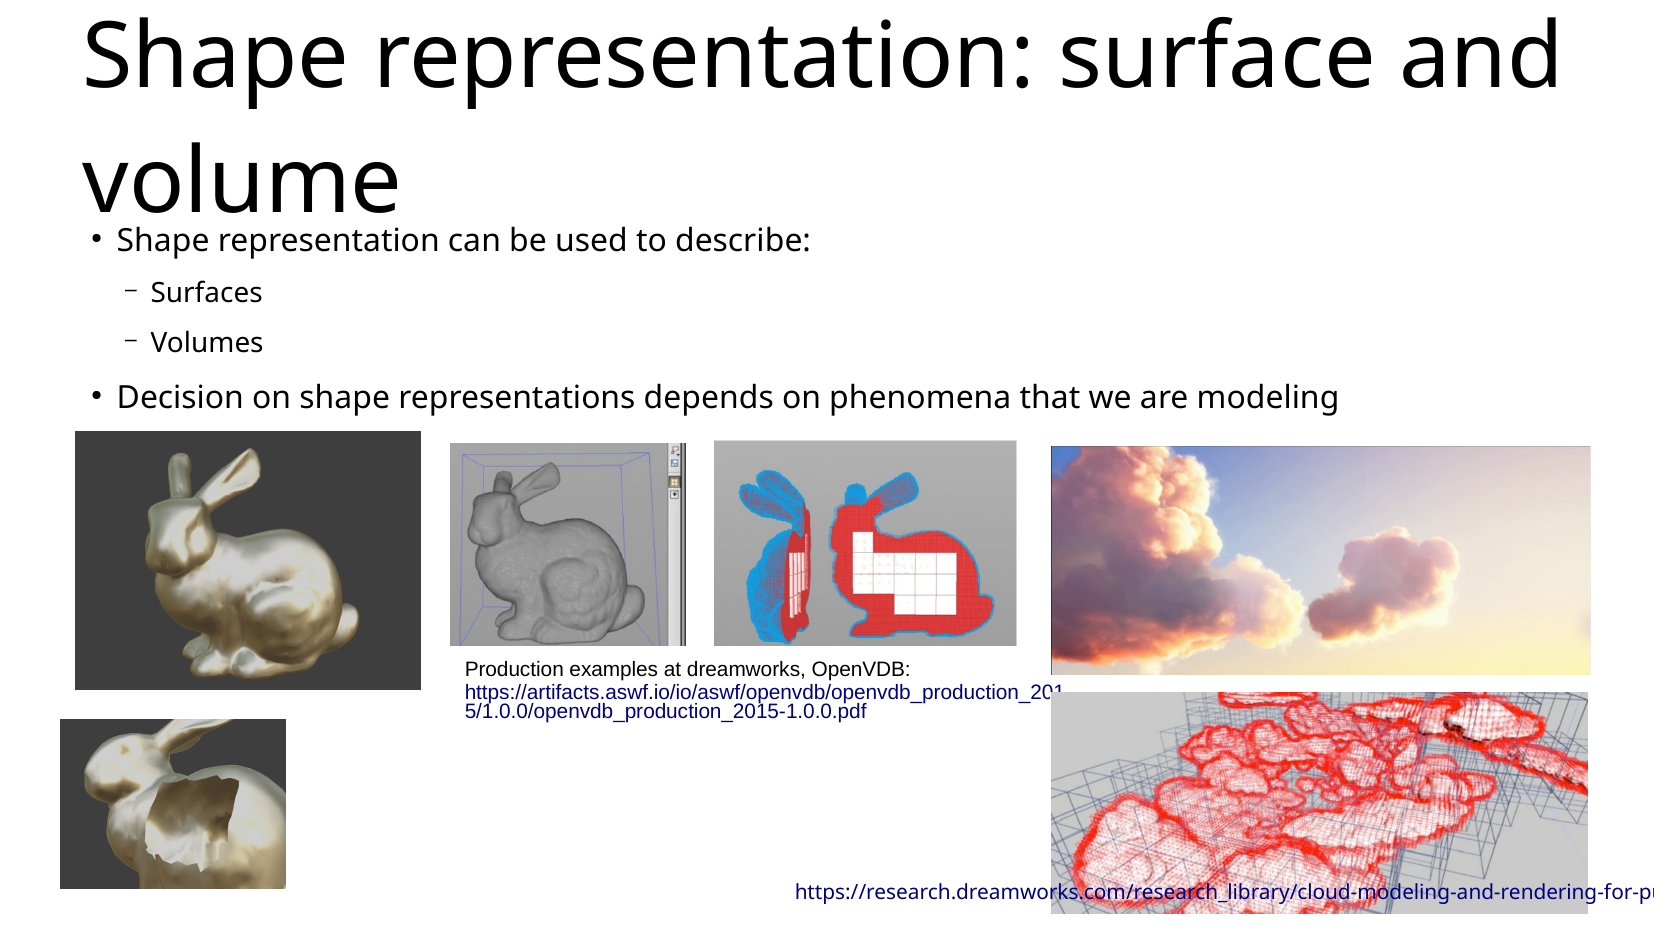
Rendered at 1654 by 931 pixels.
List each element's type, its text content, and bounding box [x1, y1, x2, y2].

picture [1050, 445, 1591, 676]
picture [445, 437, 1021, 646]
picture [1050, 692, 1588, 916]
text_box https://research.dreamworks.com/research_library/cloud-modeling-and-rendering-for-puss-in-boots/ [780, 870, 1559, 931]
picture [60, 719, 286, 889]
title Shape representation: surface and volume [82, 37, 1571, 193]
list Shape representation can be used to describe: Surfaces Volumes Decision on shape representations depends on phenomena that we are modeling [82, 217, 1571, 421]
text_box Production examples at dreamworks, OpenVDB: https://artifacts.aswf.io/io/aswf/openvdb/openvdb_production_2015/1.0.0/openvdb_production_2015-1.0.0.pdf [450, 650, 1081, 712]
picture [75, 431, 421, 691]
